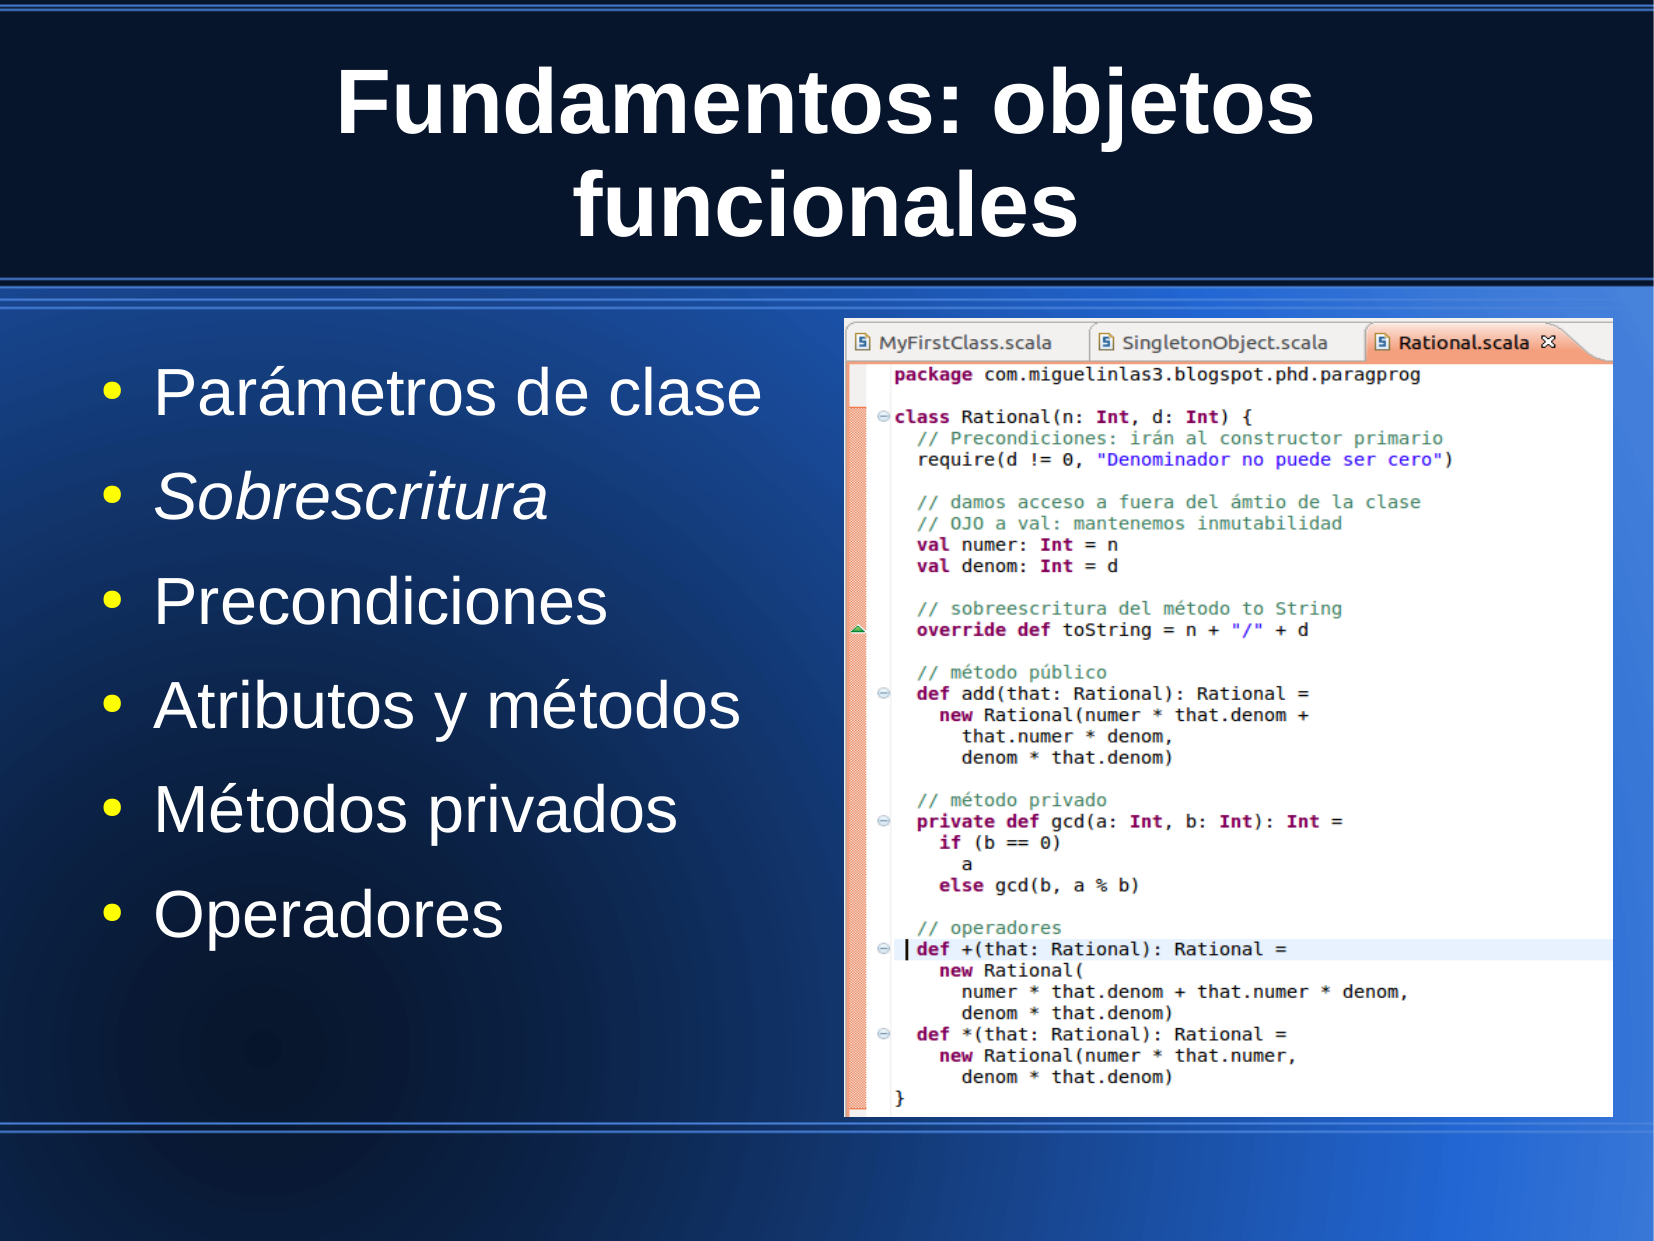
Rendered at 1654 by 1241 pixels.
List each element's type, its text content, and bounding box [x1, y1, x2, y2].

picture [0, 0, 1654, 1241]
list Parámetros de clase Sobrescritura Precondiciones Atributos y métodos Métodos privados Operadores [82, 355, 809, 1174]
title Fundamentos: objetos funcionales [82, 49, 1571, 257]
